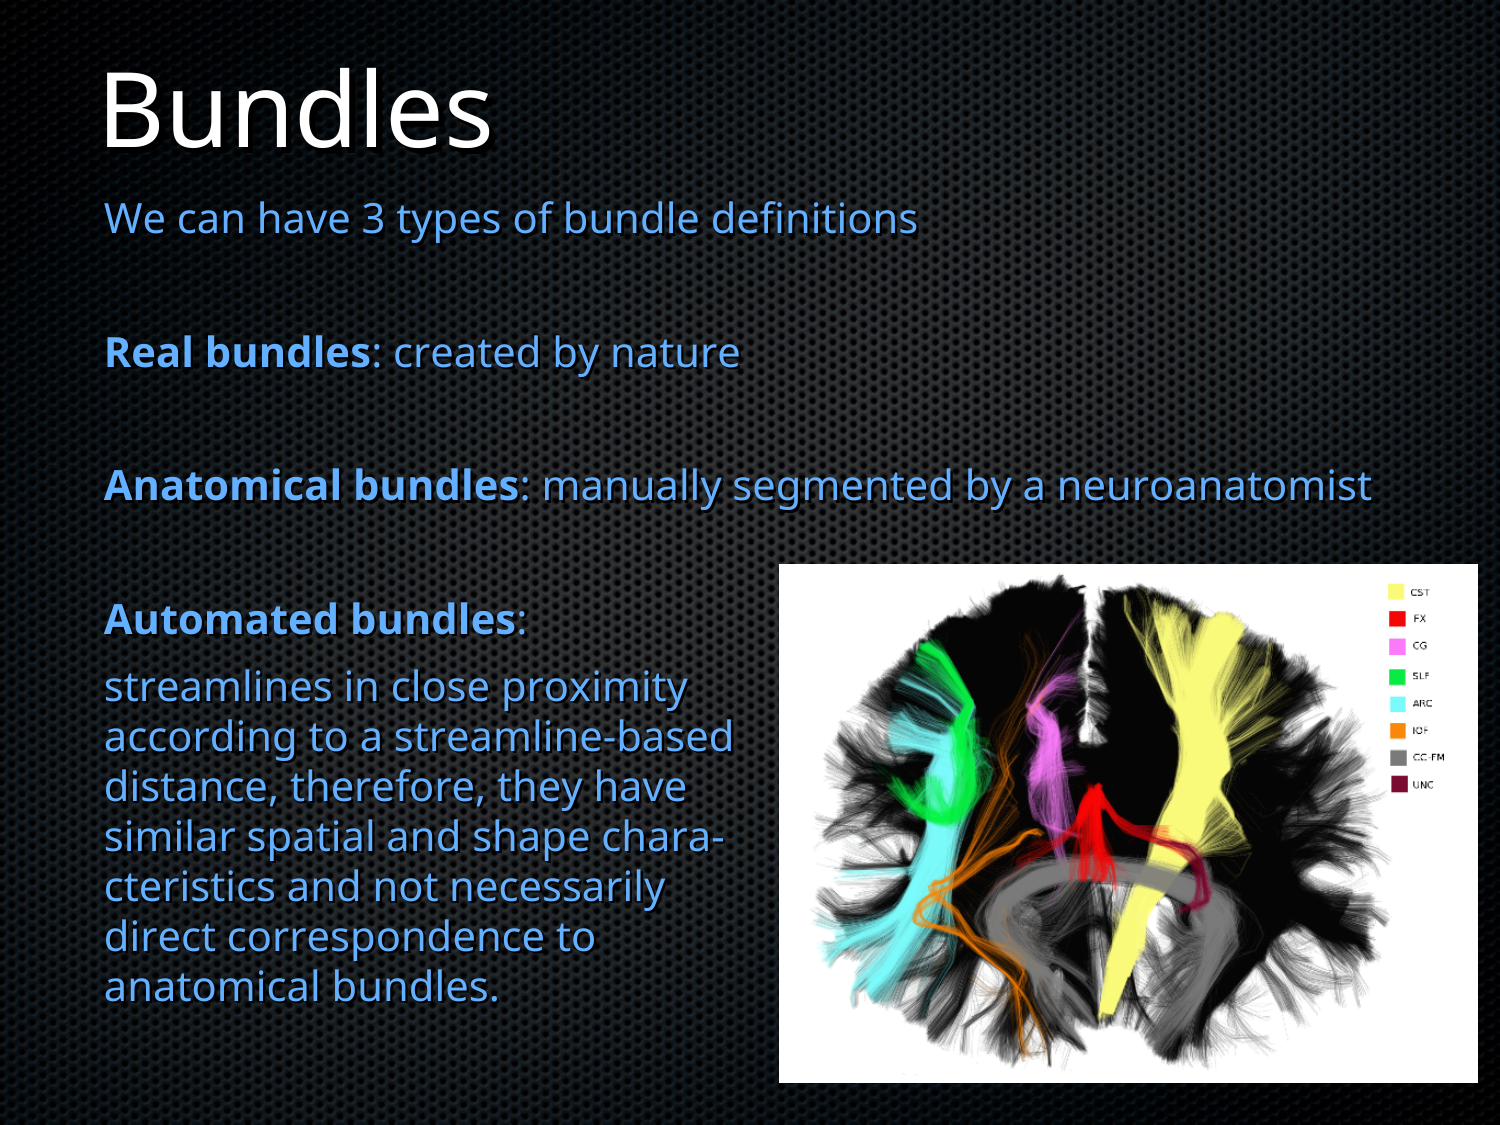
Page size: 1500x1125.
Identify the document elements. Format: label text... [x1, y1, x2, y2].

title Bundles [89, 23, 1394, 177]
picture [0, 0, 1500, 1125]
list We can have 3 types of bundle definitions Real bundles: created by nature Anatomical bundles: manually segmented by a neuroanatomist Automated bundles: streamlines in close proximity according to a streamline-based distance, therefore, they have similar spatial and shape chara- cteristics and not necessarily direct correspondence to anatomical bundles. [95, 183, 1400, 1036]
